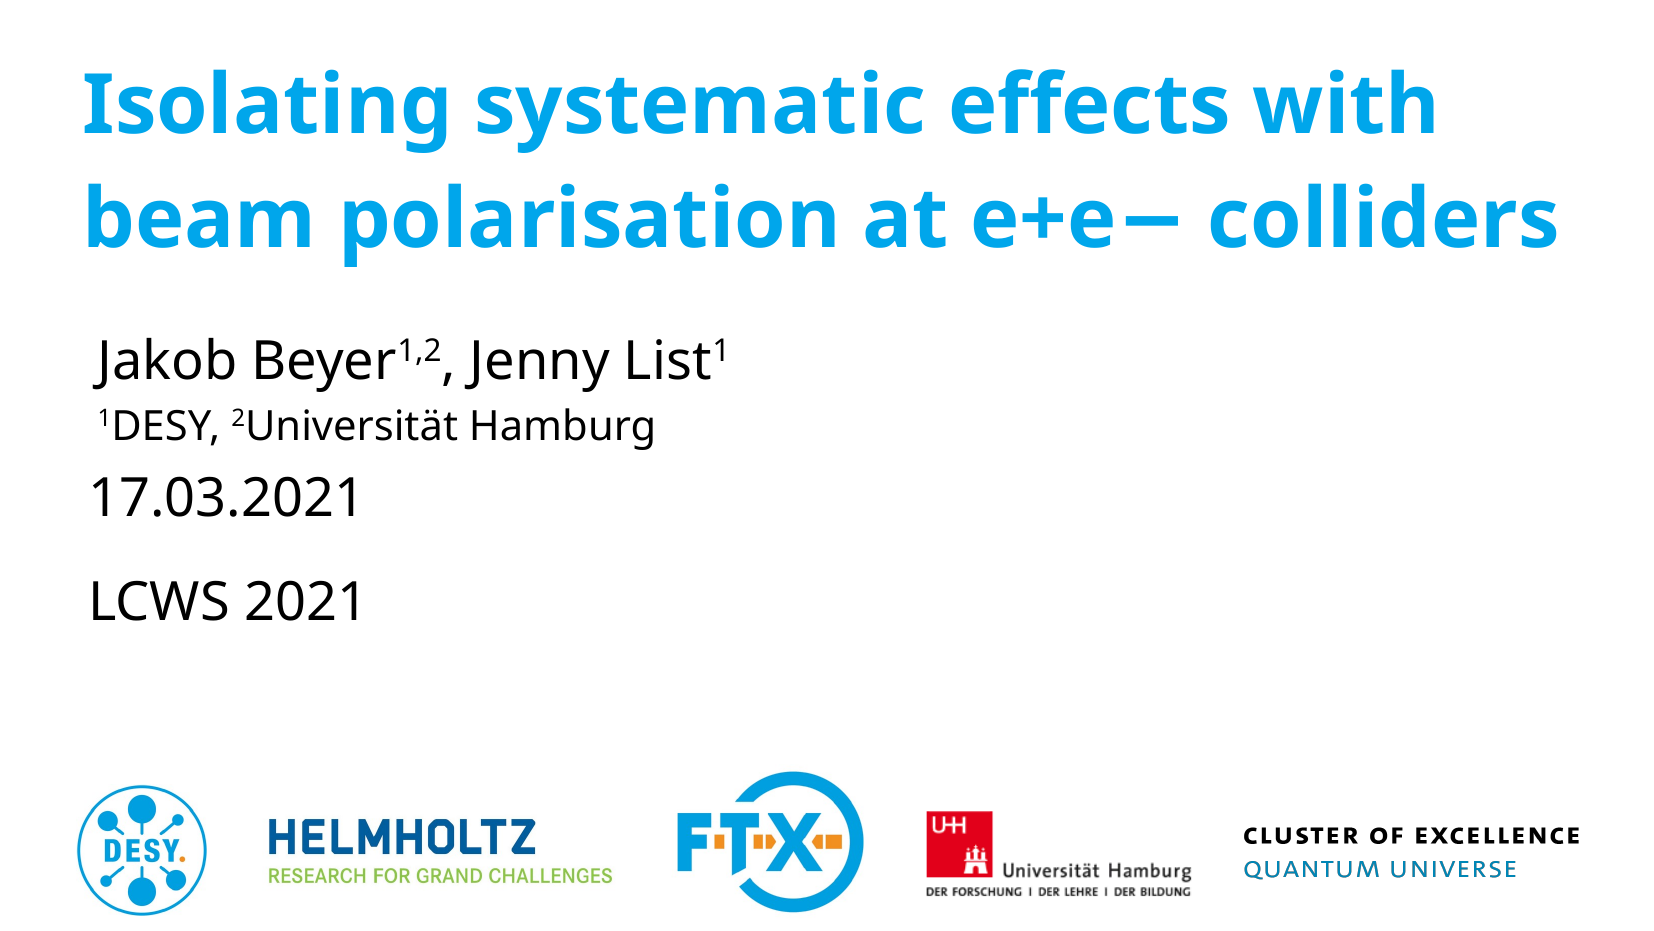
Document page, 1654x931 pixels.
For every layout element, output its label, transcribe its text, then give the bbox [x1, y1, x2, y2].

picture [902, 779, 1617, 921]
list 17.03.2021 LCWS 2021 [88, 458, 1565, 931]
picture [81, 822, 88, 878]
picture [670, 764, 871, 919]
picture [76, 784, 88, 916]
picture [238, 802, 646, 901]
title Isolating systematic effects with beam polarisation at e+e− colliders [82, 45, 1571, 303]
